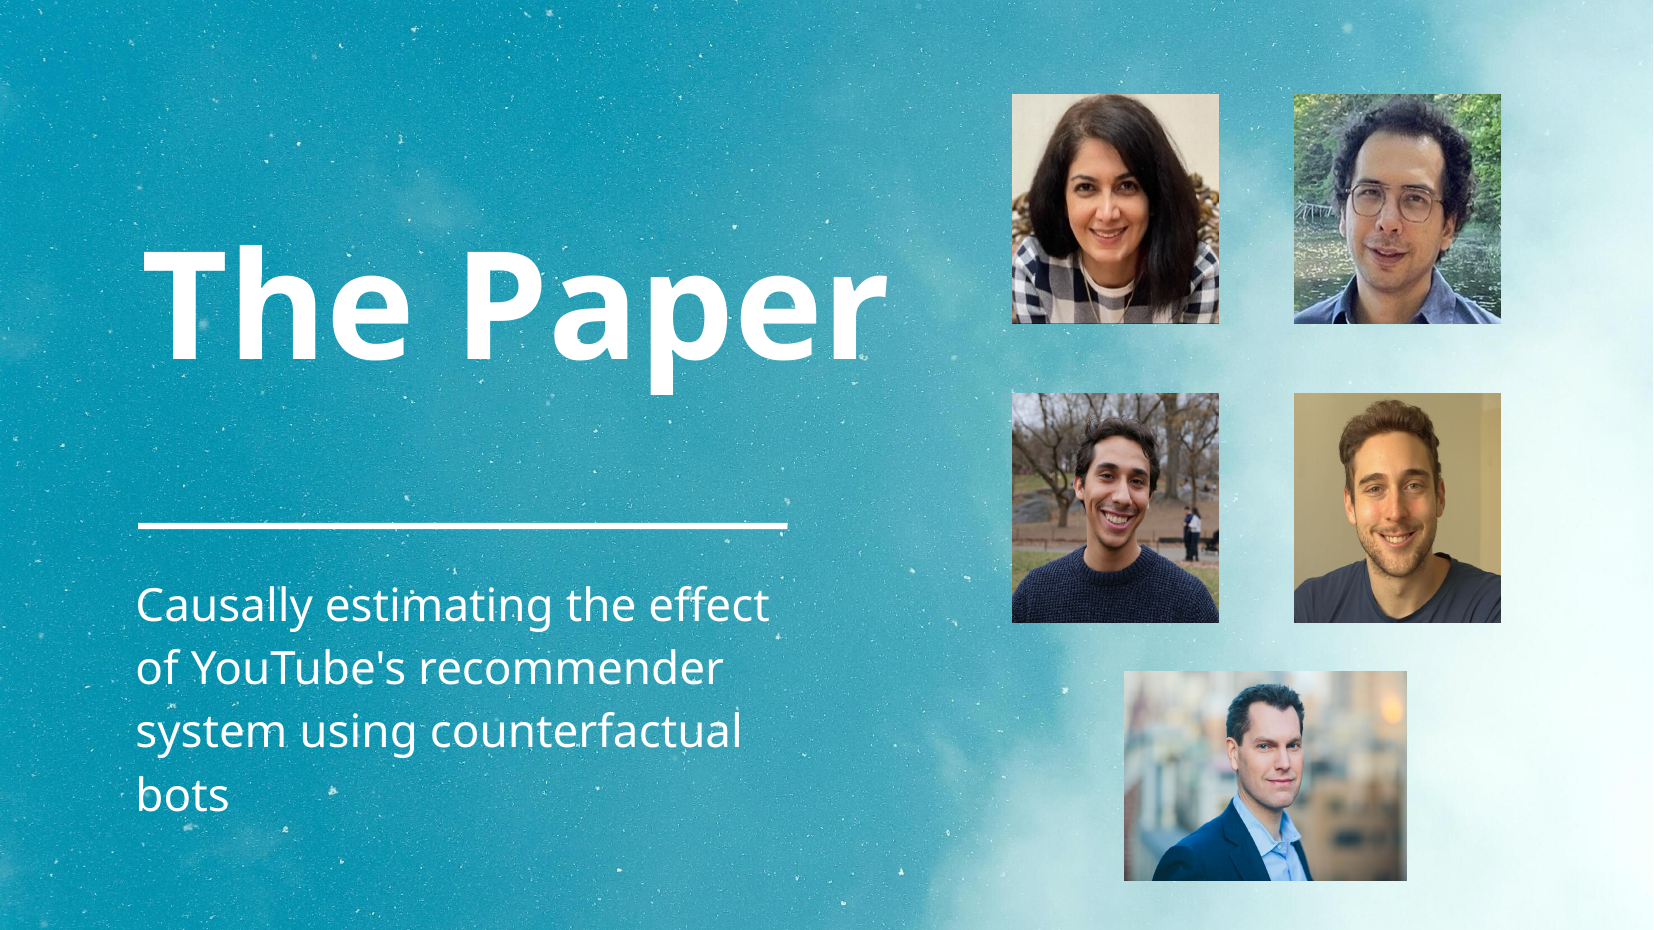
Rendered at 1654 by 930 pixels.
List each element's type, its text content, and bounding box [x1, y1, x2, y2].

picture [1124, 671, 1407, 881]
picture [1294, 393, 1501, 623]
picture [1294, 94, 1501, 324]
subtitle Causally estimating the effect of YouTube's recommender system using counterfactual bots [135, 545, 788, 930]
picture [1012, 393, 1219, 623]
picture [1012, 94, 1219, 324]
title The Paper [141, 94, 1609, 504]
